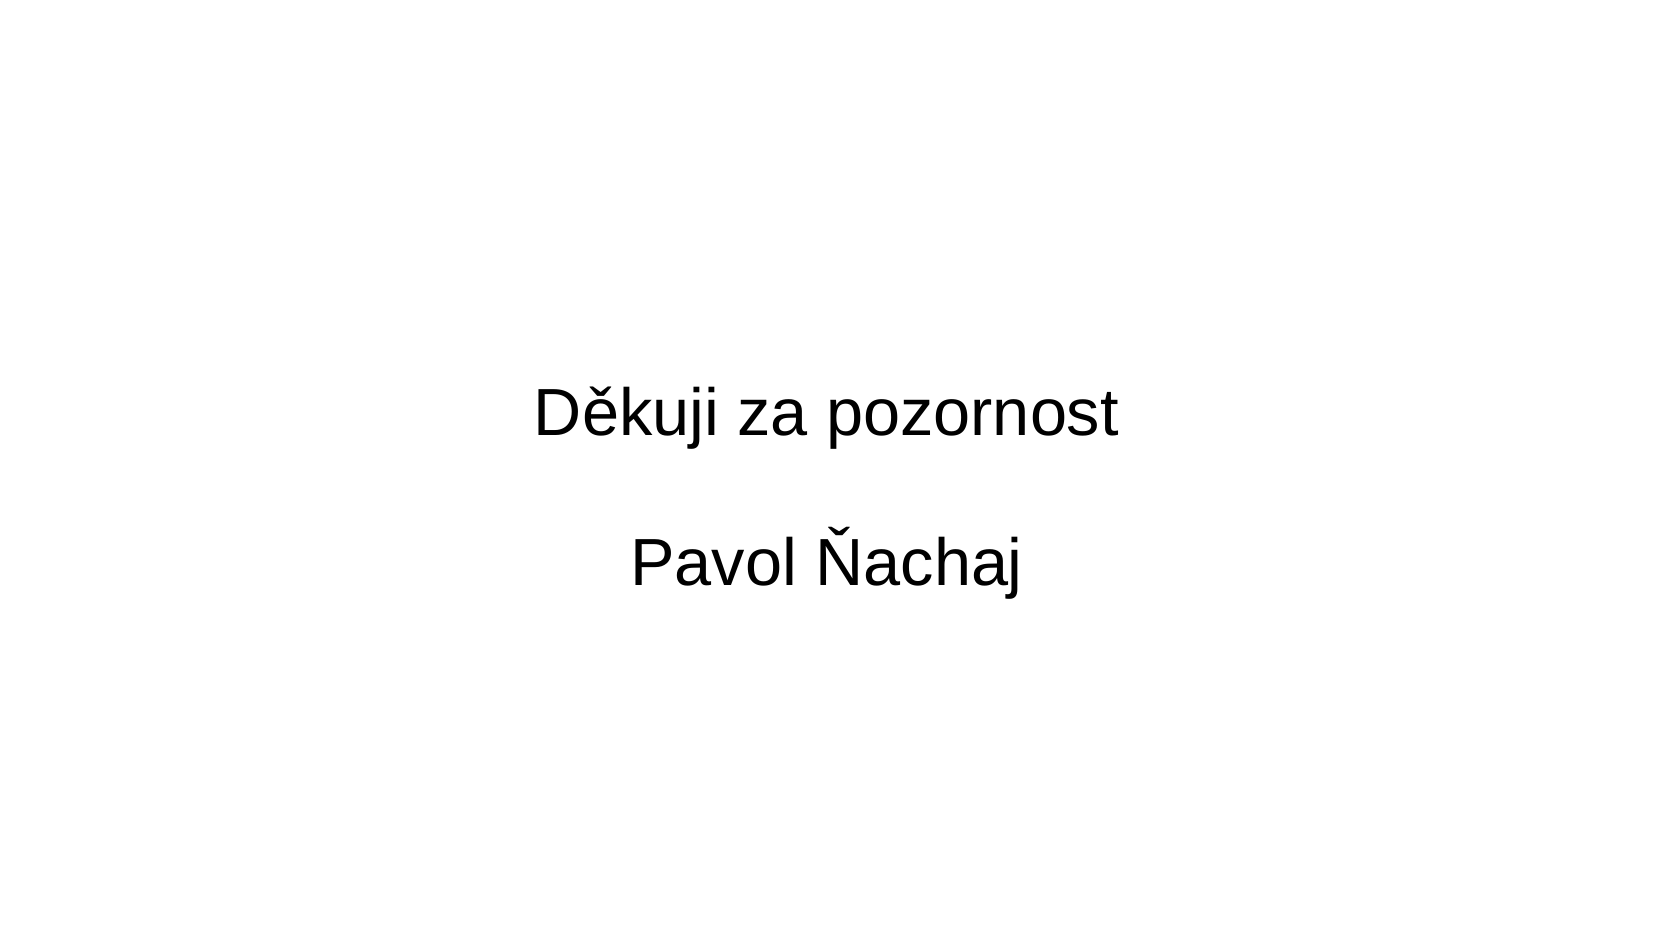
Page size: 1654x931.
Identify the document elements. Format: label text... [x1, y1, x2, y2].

subtitle Děkuji za pozornost Pavol Ňachaj [82, 217, 1571, 758]
